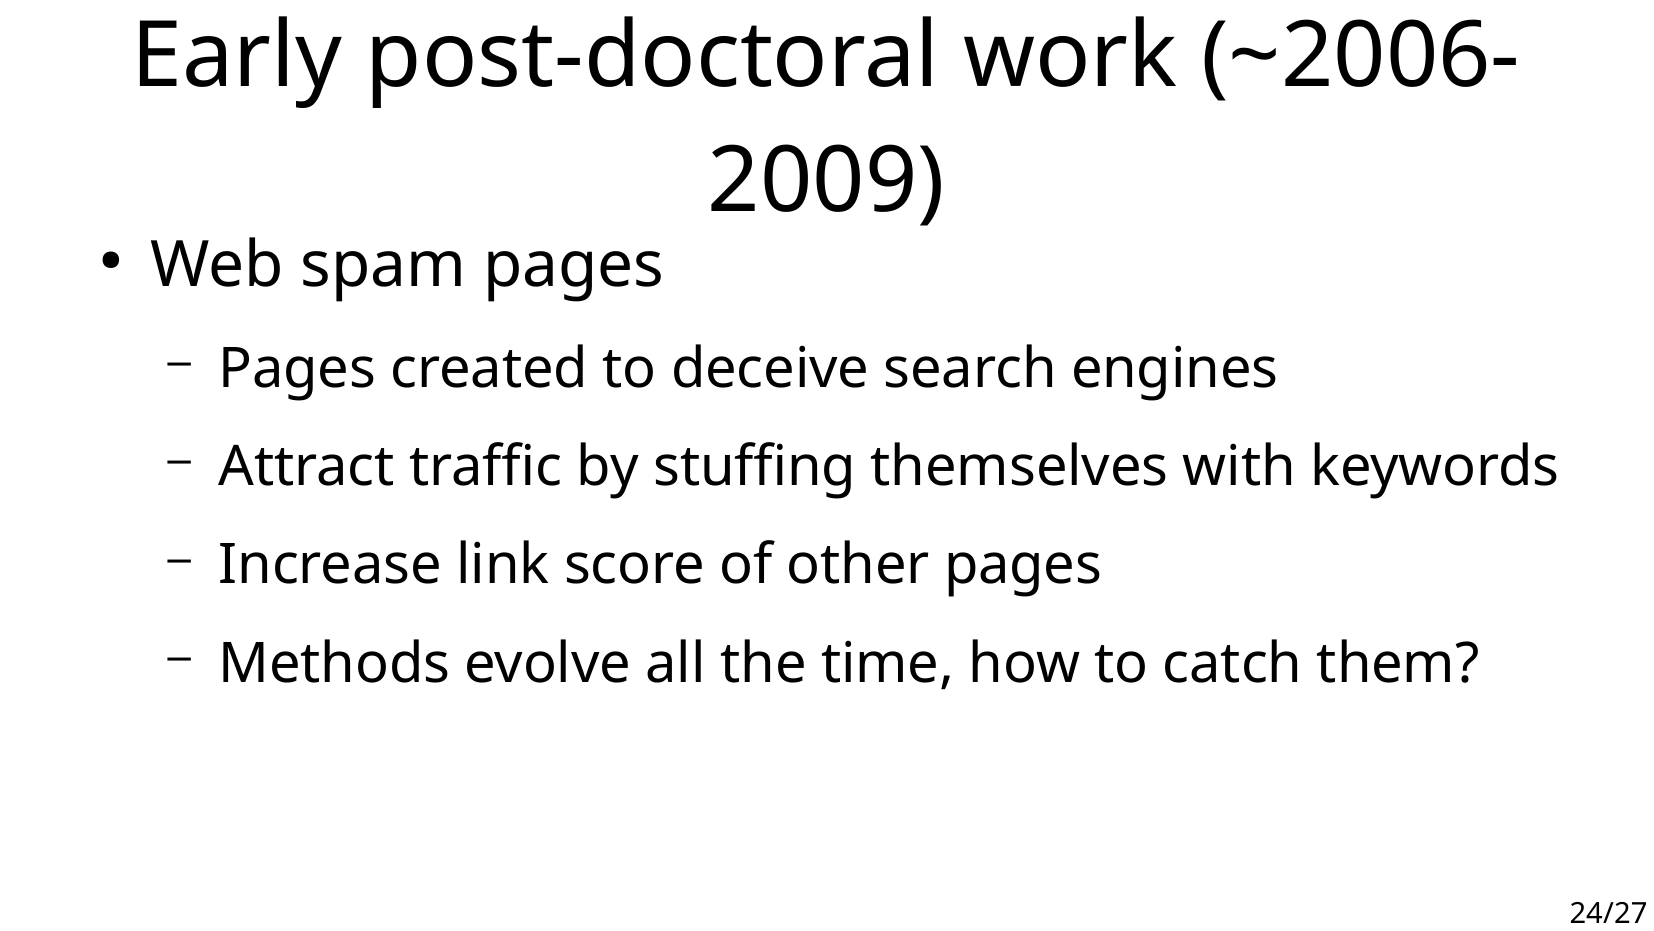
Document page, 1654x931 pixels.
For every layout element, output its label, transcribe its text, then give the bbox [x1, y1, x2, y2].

list Web spam pages Pages created to deceive search engines Attract traffic by stuffing themselves with keywords Increase link score of other pages Methods evolve all the time, how to catch them? [82, 217, 1571, 758]
title Early post-doctoral work (~2006-2009) [82, 1, 1571, 217]
